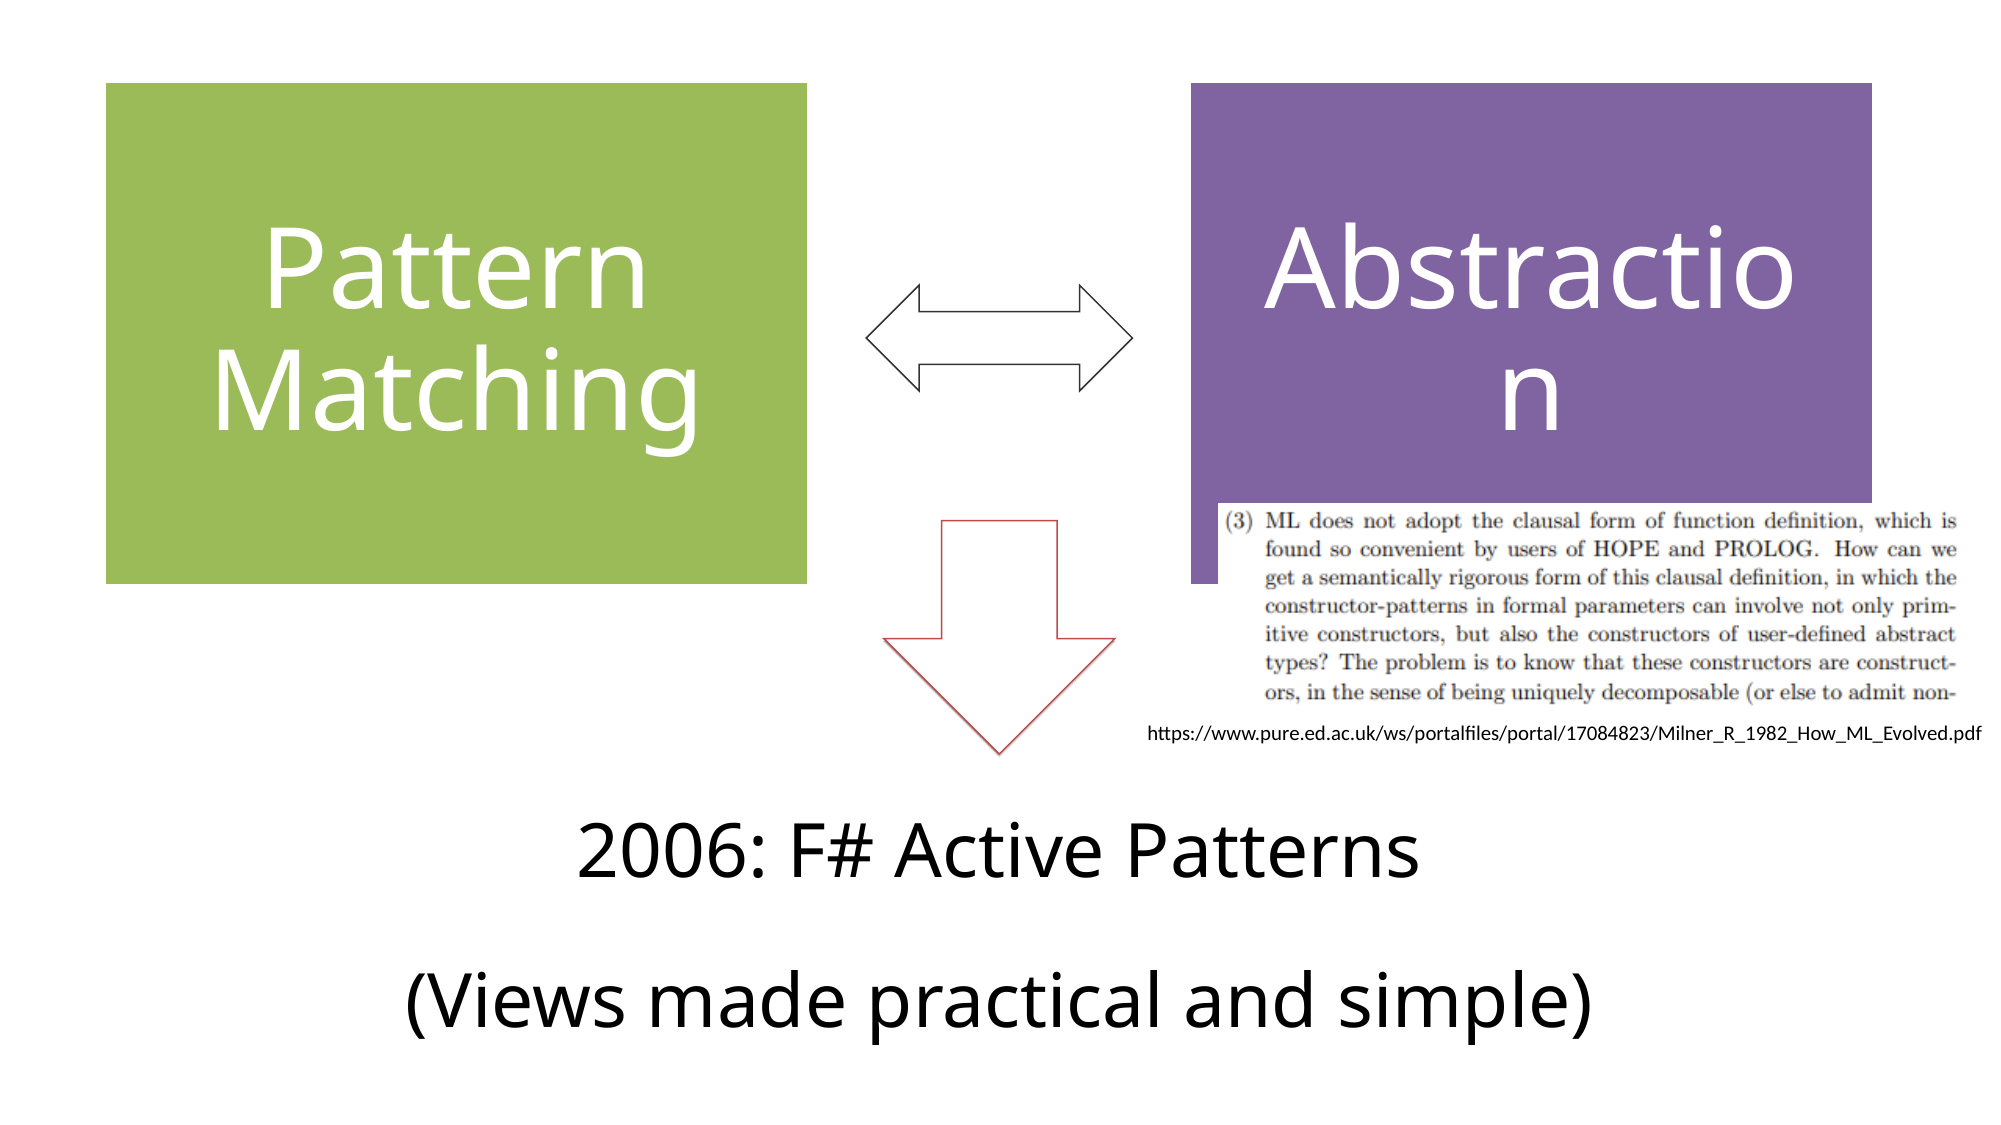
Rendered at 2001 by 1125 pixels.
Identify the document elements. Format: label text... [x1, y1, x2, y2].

picture [1218, 503, 1966, 709]
text_box [883, 520, 1115, 755]
text_box Pattern Matching [103, 80, 810, 587]
text_box Abstraction [1189, 80, 1874, 587]
text_box 2006: F# Active Patterns (Views made practical and simple) [422, 802, 1576, 1045]
text_box https://www.pure.ed.ac.uk/ws/portalfiles/portal/17084823/Milner_R_1982_How_ML_Evolved.pdf [1132, 712, 2000, 752]
